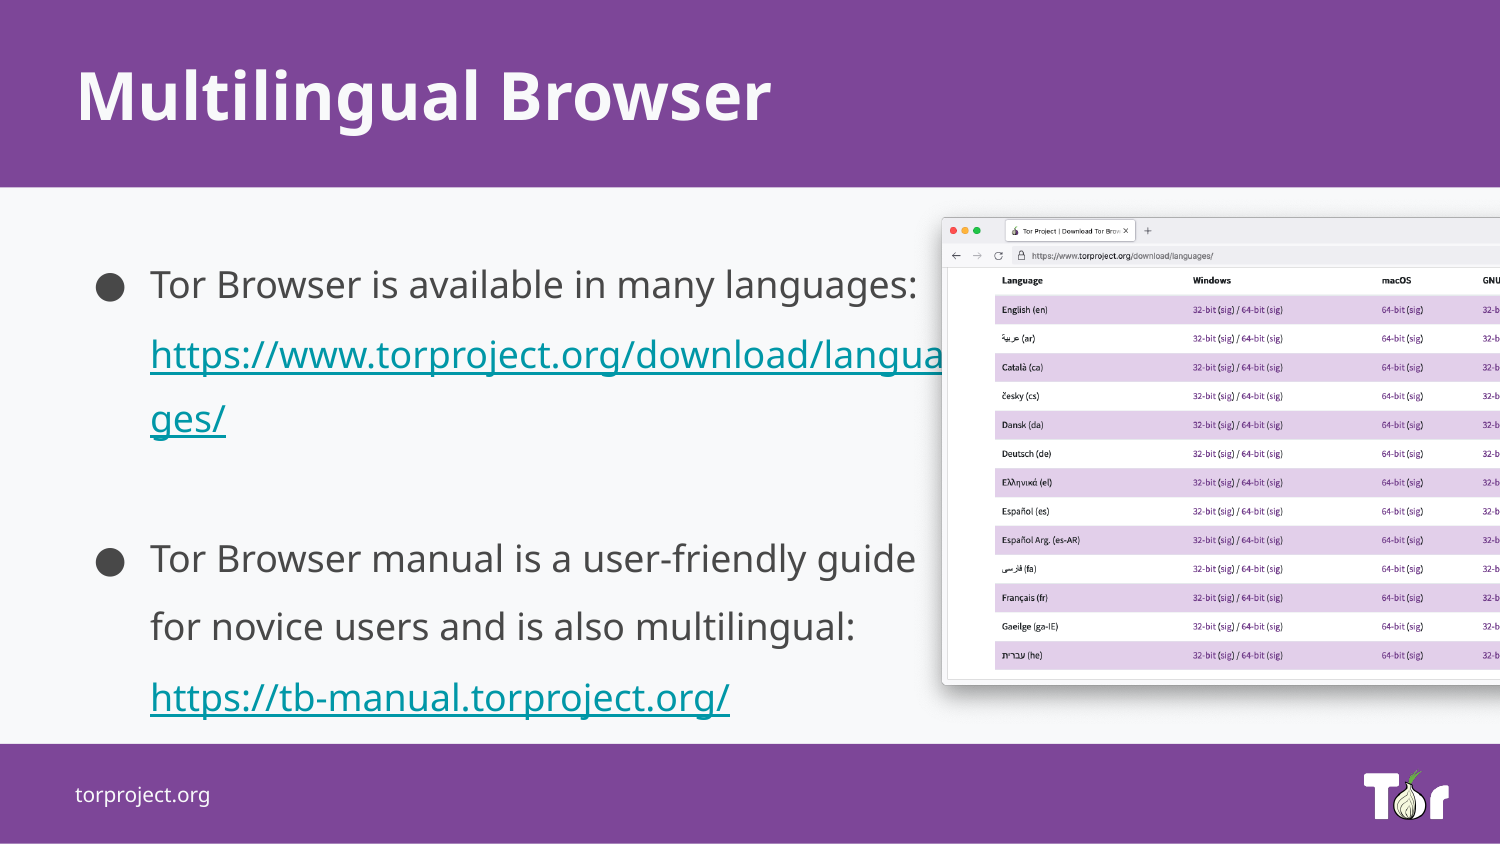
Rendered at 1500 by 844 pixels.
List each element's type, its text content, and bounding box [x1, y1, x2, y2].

picture [909, 195, 1500, 728]
list Tor Browser is available in many languages: https://www.torproject.org/download/languages/ Tor Browser manual is a user-friendly guide for novice users and is also multilingual: https://tb-manual.torproject.org/ [75, 187, 950, 713]
picture [1364, 768, 1449, 820]
title Multilingual Browser [75, 46, 1436, 141]
